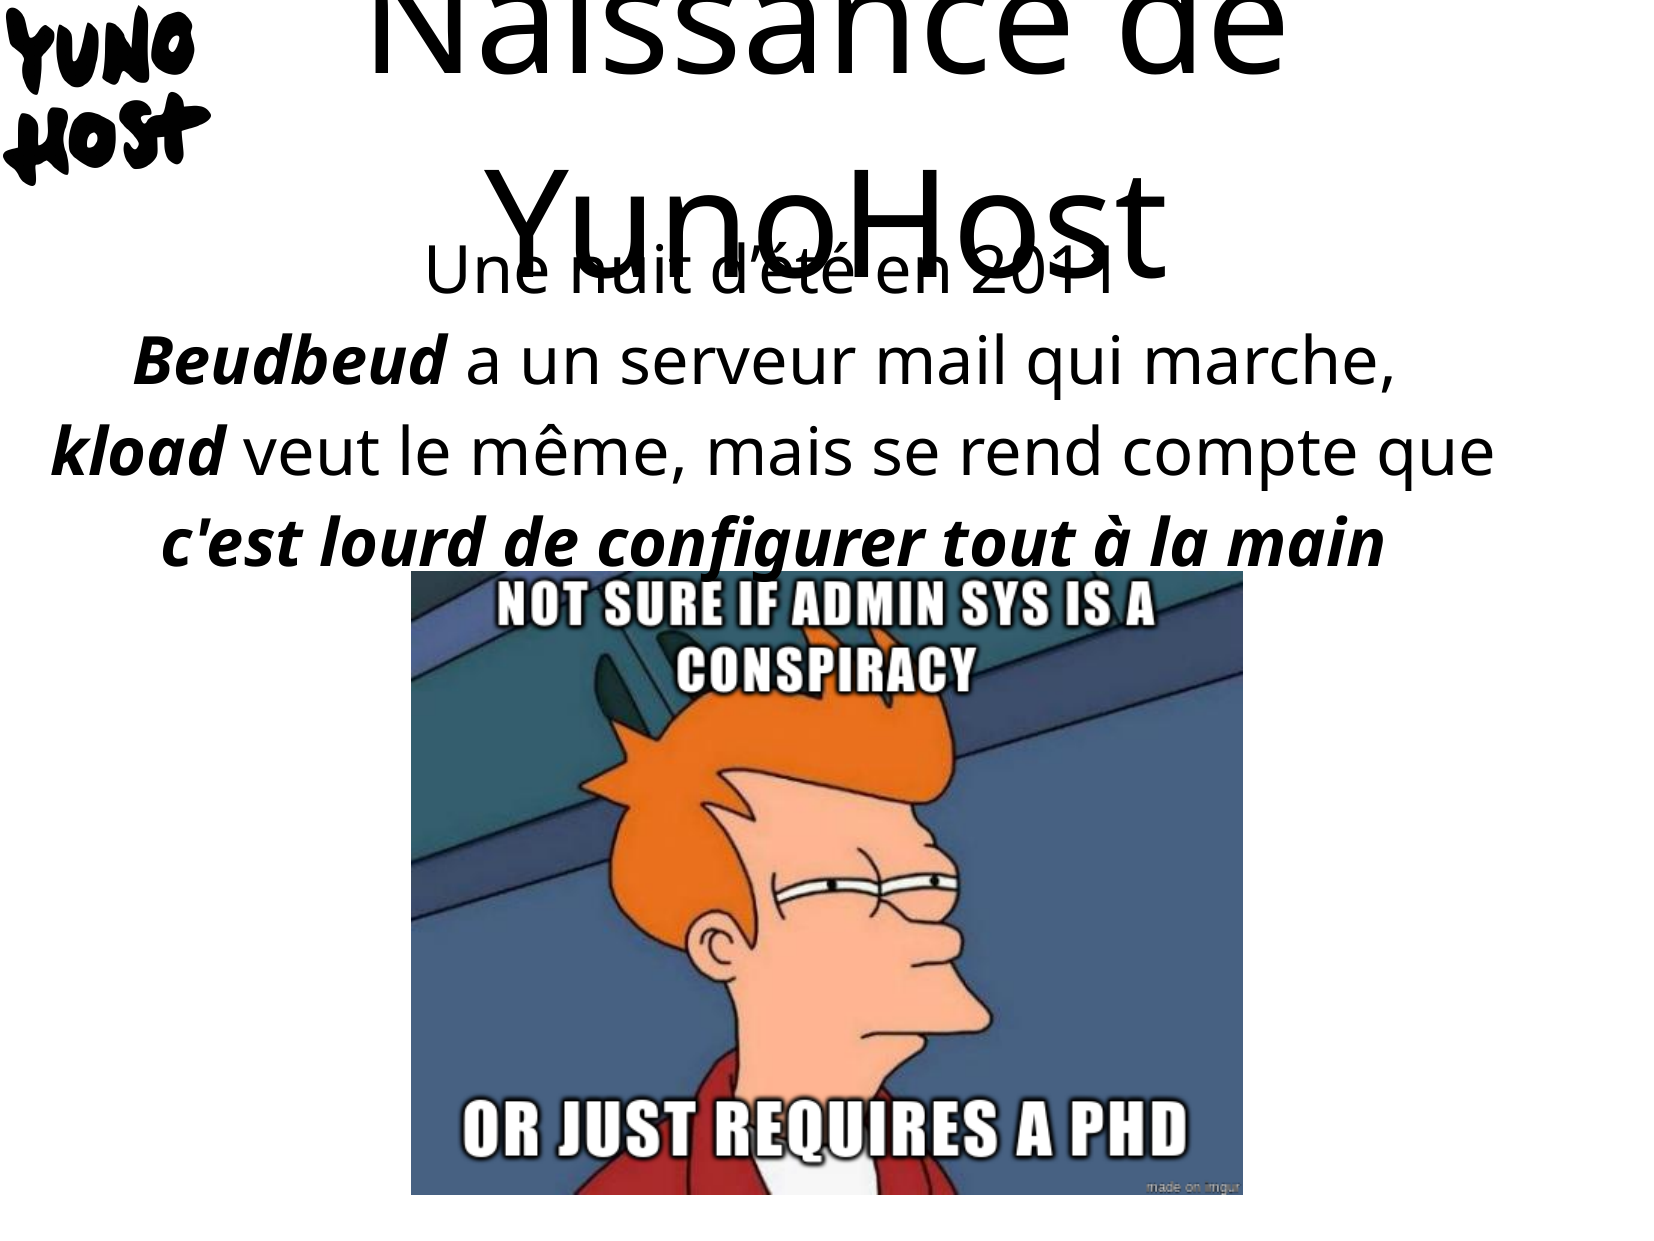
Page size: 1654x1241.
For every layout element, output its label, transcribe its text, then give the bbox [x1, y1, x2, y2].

text_box Une nuit d’été en 2011 Beudbeud a un serveur mail qui marche, kload veut le même, mais se rend compte que c'est lourd de configurer tout à la main [0, 215, 1654, 564]
picture [3, 5, 211, 186]
picture [411, 571, 1243, 1195]
title Naissance de YunoHost [82, 13, 1571, 215]
